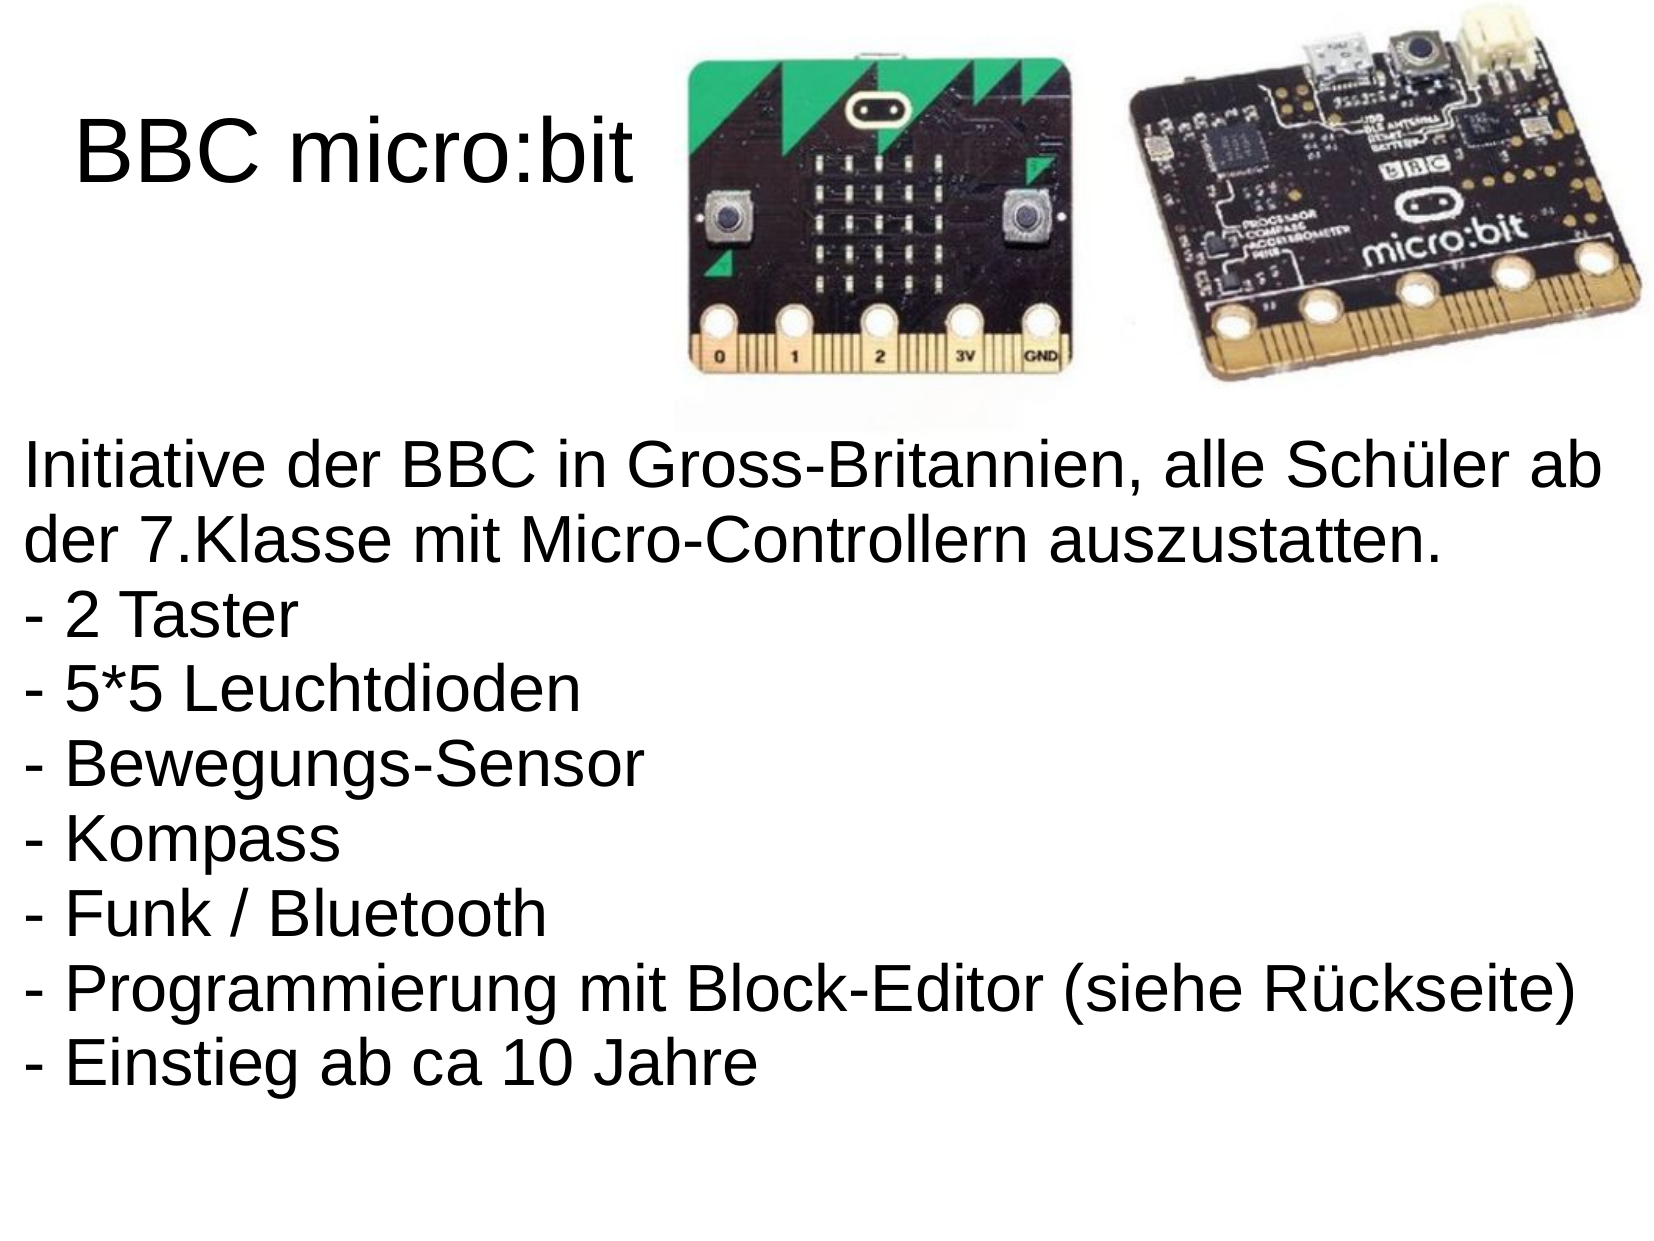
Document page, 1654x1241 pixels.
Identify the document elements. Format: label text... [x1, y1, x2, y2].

subtitle Initiative der BBC in Gross-Britannien, alle Schüler ab der 7.Klasse mit Micro-Controllern auszustatten. - 2 Taster - 5*5 Leuchtdioden - Bewegungs-Sensor - Kompass - Funk / Bluetooth - Programmierung mit Block-Editor (siehe Rückseite) - Einstieg ab ca 10 Jahre [23, 352, 1619, 1241]
picture [674, 0, 1650, 448]
title BBC micro:bit [35, 47, 674, 255]
